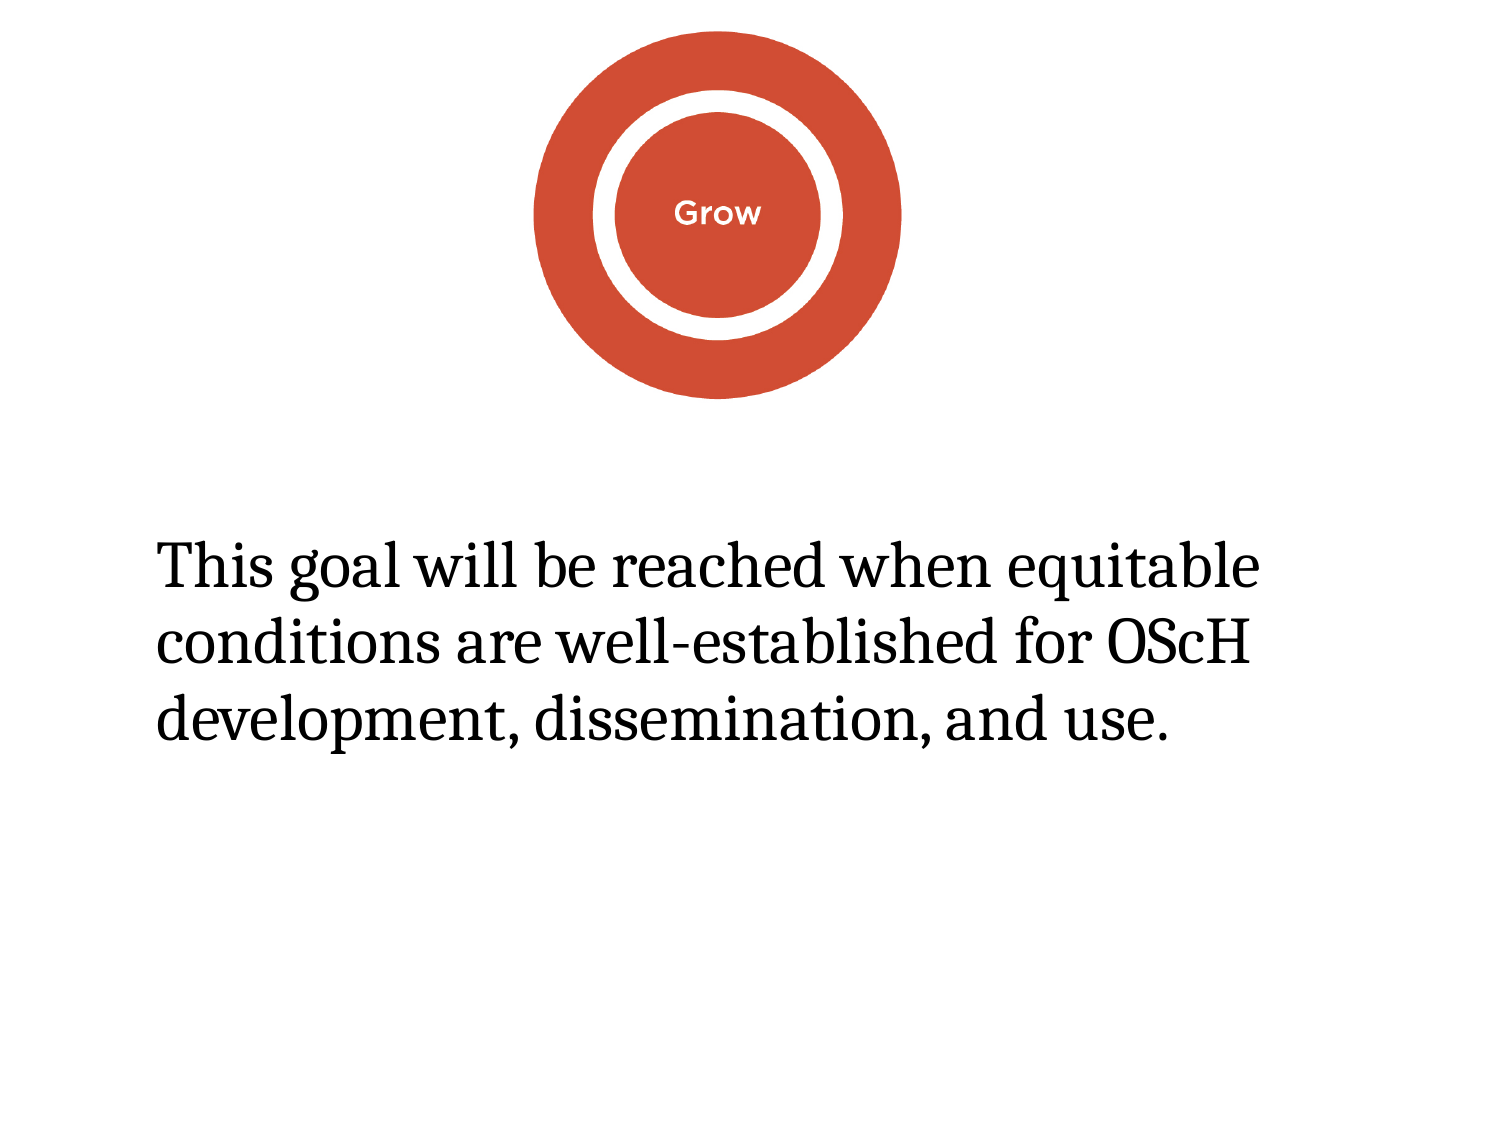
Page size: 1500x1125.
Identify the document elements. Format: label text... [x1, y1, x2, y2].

picture [519, 15, 914, 414]
text_box This goal will be reached when equitable conditions are well-established for OScH development, dissemination, and use. [141, 519, 1500, 846]
